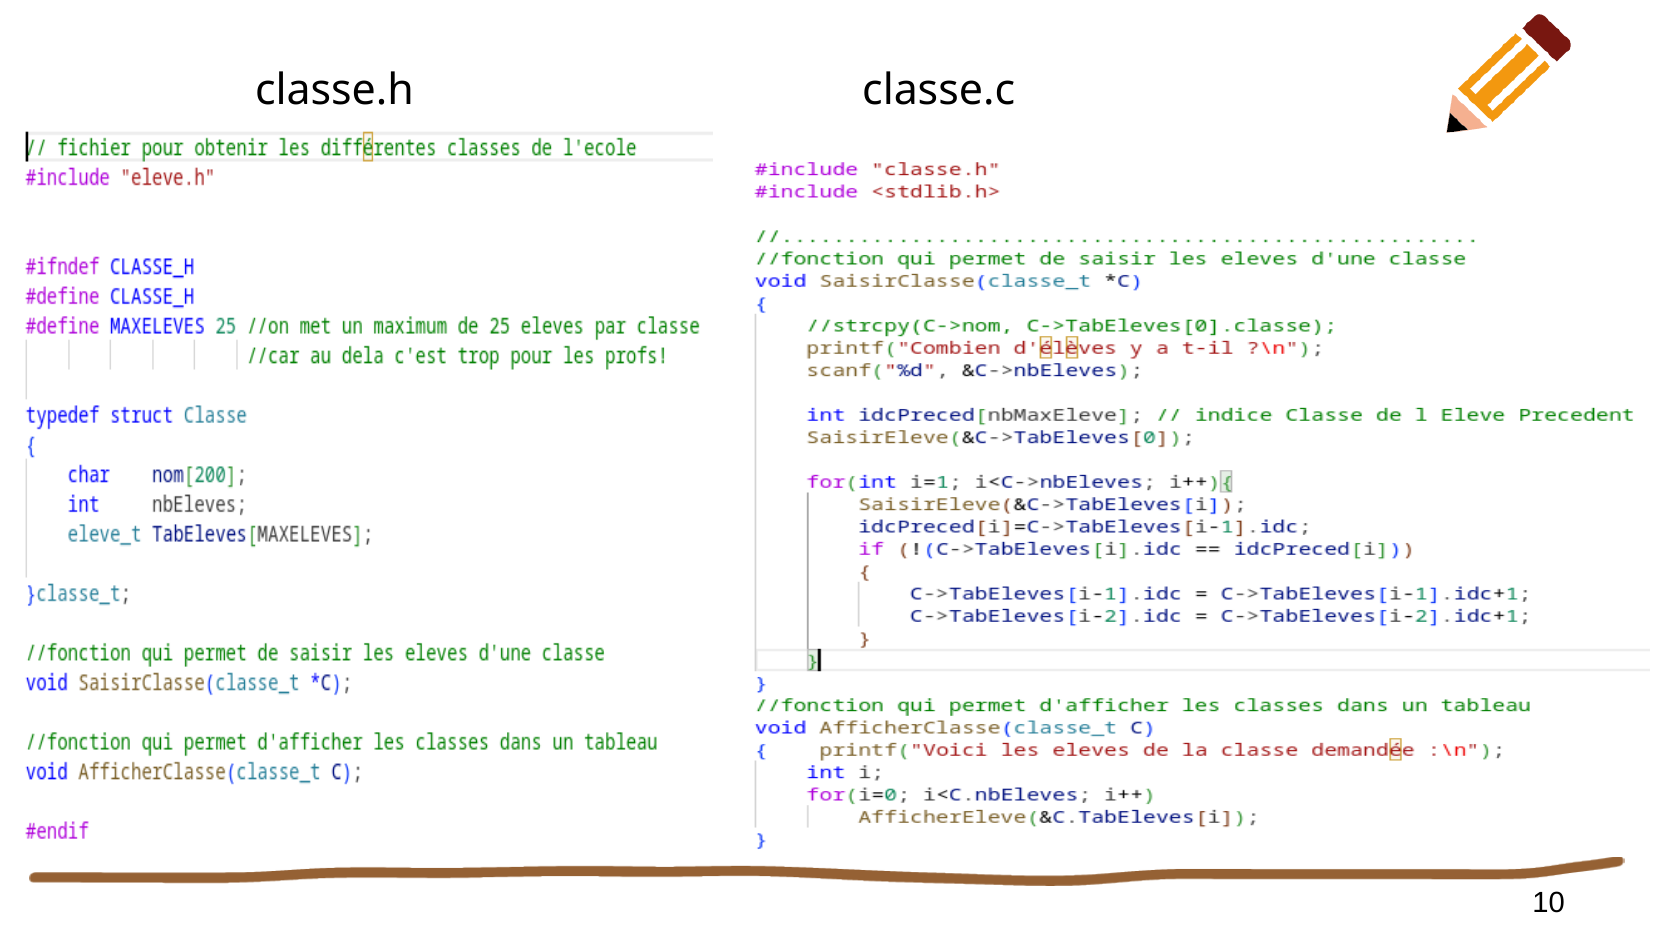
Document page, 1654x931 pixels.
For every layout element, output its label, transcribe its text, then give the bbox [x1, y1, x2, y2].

list classe.h classe.c [59, 58, 1595, 118]
picture [12, 118, 1650, 886]
picture [1446, 118, 1571, 133]
picture [1446, 14, 1571, 58]
